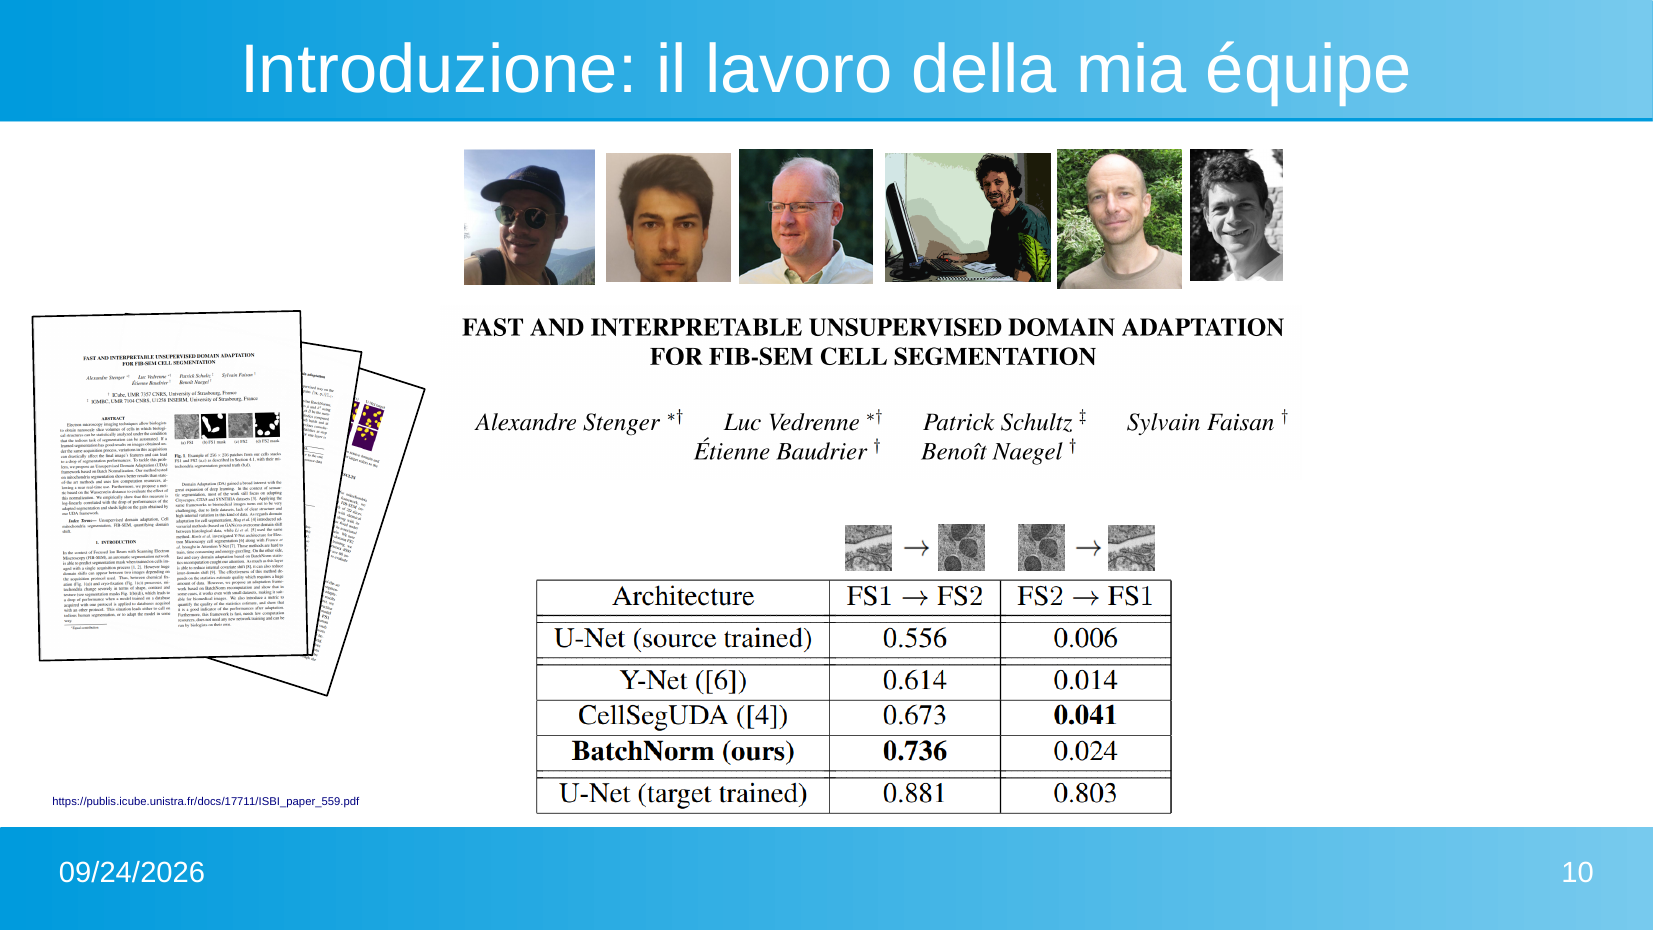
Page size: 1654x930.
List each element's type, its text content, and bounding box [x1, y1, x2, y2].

text_box https://publis.icube.unistra.fr/docs/17711/ISBI_paper_559.pdf [37, 787, 376, 816]
picture [211, 369, 424, 695]
picture [1057, 149, 1182, 289]
picture [885, 153, 1051, 282]
picture [33, 311, 307, 660]
picture [606, 153, 731, 282]
picture [440, 305, 1302, 480]
picture [897, 534, 933, 561]
picture [464, 149, 595, 285]
picture [739, 149, 873, 284]
title Introduzione: il lavoro della mia équipe [58, 29, 1594, 108]
picture [1190, 149, 1283, 281]
picture [1069, 534, 1105, 561]
picture [513, 524, 1189, 826]
picture [302, 343, 361, 655]
